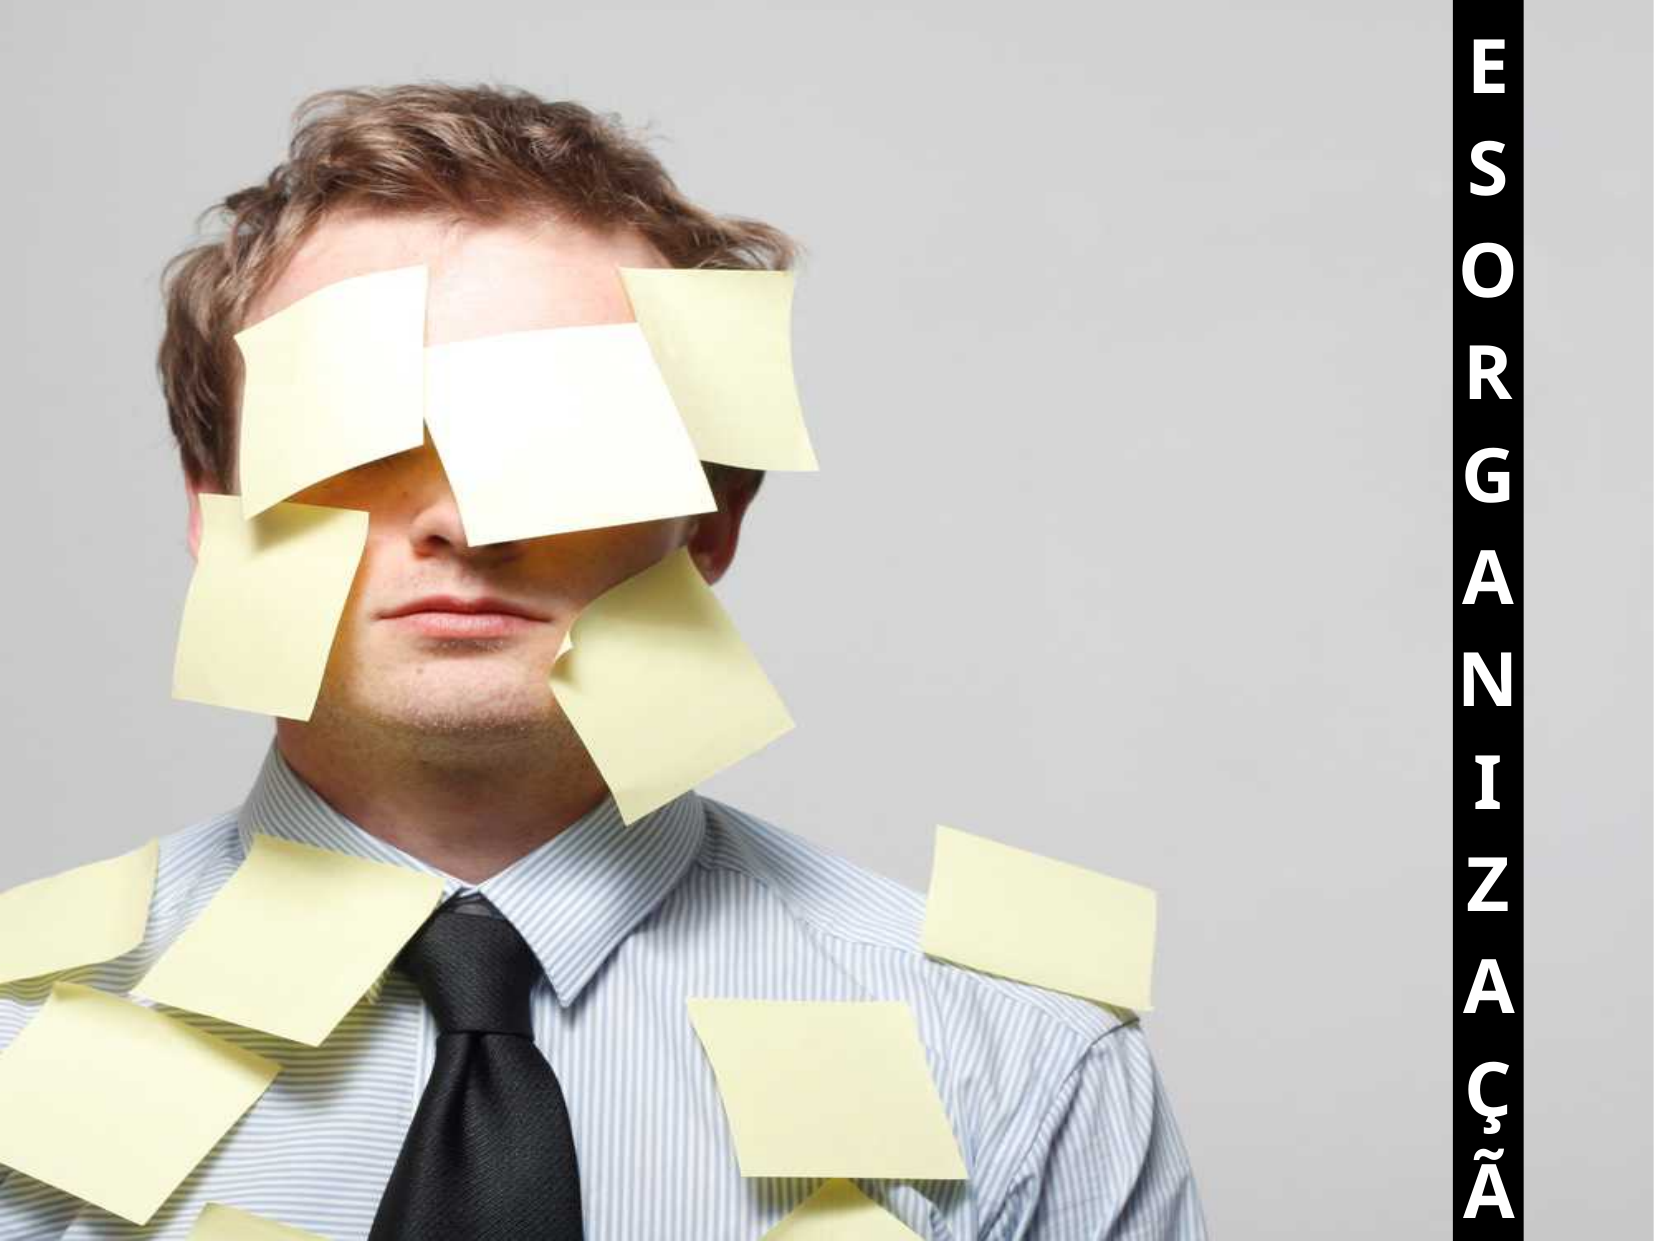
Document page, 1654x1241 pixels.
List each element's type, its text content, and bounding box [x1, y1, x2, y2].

text_box DESORGANIZAÇÃO [1452, 36, 1524, 1217]
picture [1524, 0, 1654, 1241]
picture [0, 0, 1452, 1241]
